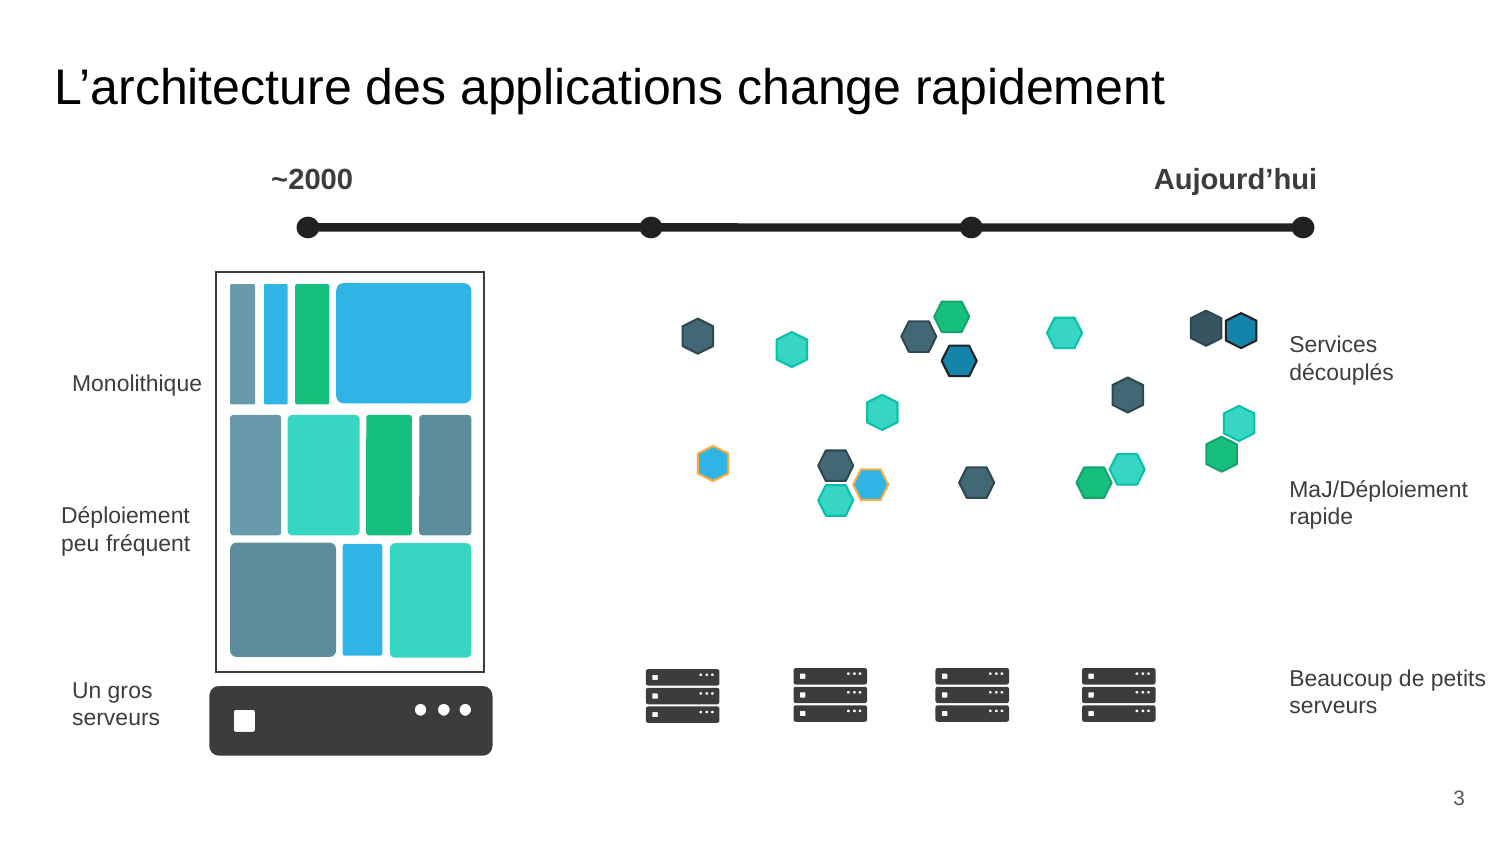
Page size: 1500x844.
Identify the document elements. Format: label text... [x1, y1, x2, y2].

text_box [778, 335, 805, 365]
title L’architecture des applications change rapidement [39, 34, 1458, 135]
text_box [209, 686, 493, 756]
text_box [645, 669, 720, 686]
text_box [941, 345, 977, 377]
text_box MaJ/Déploiement rapide [1283, 471, 1484, 533]
text_box [639, 216, 663, 239]
text_box [1082, 668, 1156, 685]
text_box [1082, 705, 1156, 722]
text_box [935, 686, 1010, 704]
text_box [1190, 310, 1222, 346]
text_box Monolithique [66, 366, 210, 400]
text_box [230, 414, 282, 536]
text_box [645, 706, 720, 723]
text_box [1226, 409, 1253, 438]
text_box [1050, 320, 1079, 346]
text_box [1206, 436, 1237, 472]
text_box [645, 687, 720, 705]
text_box [1082, 686, 1156, 704]
text_box Services découplés [1283, 326, 1415, 416]
text_box [1291, 216, 1315, 239]
text_box [821, 487, 851, 514]
text_box [230, 542, 337, 657]
text_box [1112, 456, 1142, 483]
text_box [296, 216, 320, 239]
text_box [336, 282, 472, 404]
text_box [295, 284, 330, 405]
text_box [264, 284, 288, 405]
text_box [959, 216, 983, 239]
text_box ~2000 [259, 148, 366, 208]
text_box [342, 543, 383, 656]
text_box [230, 284, 256, 405]
text_box [682, 318, 714, 354]
text_box Déploiement peu fréquent [55, 497, 210, 599]
text_box [901, 321, 937, 352]
text_box Aujourd’hui [1109, 148, 1362, 208]
text_box Beaucoup de petits serveurs [1283, 660, 1498, 722]
text_box [818, 450, 854, 481]
text_box [935, 668, 1010, 685]
text_box [287, 414, 360, 536]
text_box [935, 705, 1010, 722]
text_box [869, 397, 896, 427]
text_box [697, 445, 729, 482]
text_box [389, 543, 472, 658]
text_box [793, 686, 868, 704]
text_box [419, 414, 472, 536]
text_box [1076, 467, 1112, 498]
text_box [1112, 377, 1144, 413]
text_box [793, 668, 868, 685]
text_box [853, 469, 889, 500]
slide_number <numéro> [1389, 764, 1480, 830]
text_box [934, 301, 970, 333]
text_box [366, 414, 412, 536]
text_box [959, 467, 995, 498]
text_box [793, 705, 868, 722]
text_box [1225, 313, 1257, 349]
text_box Un gros serveurs [66, 672, 198, 734]
